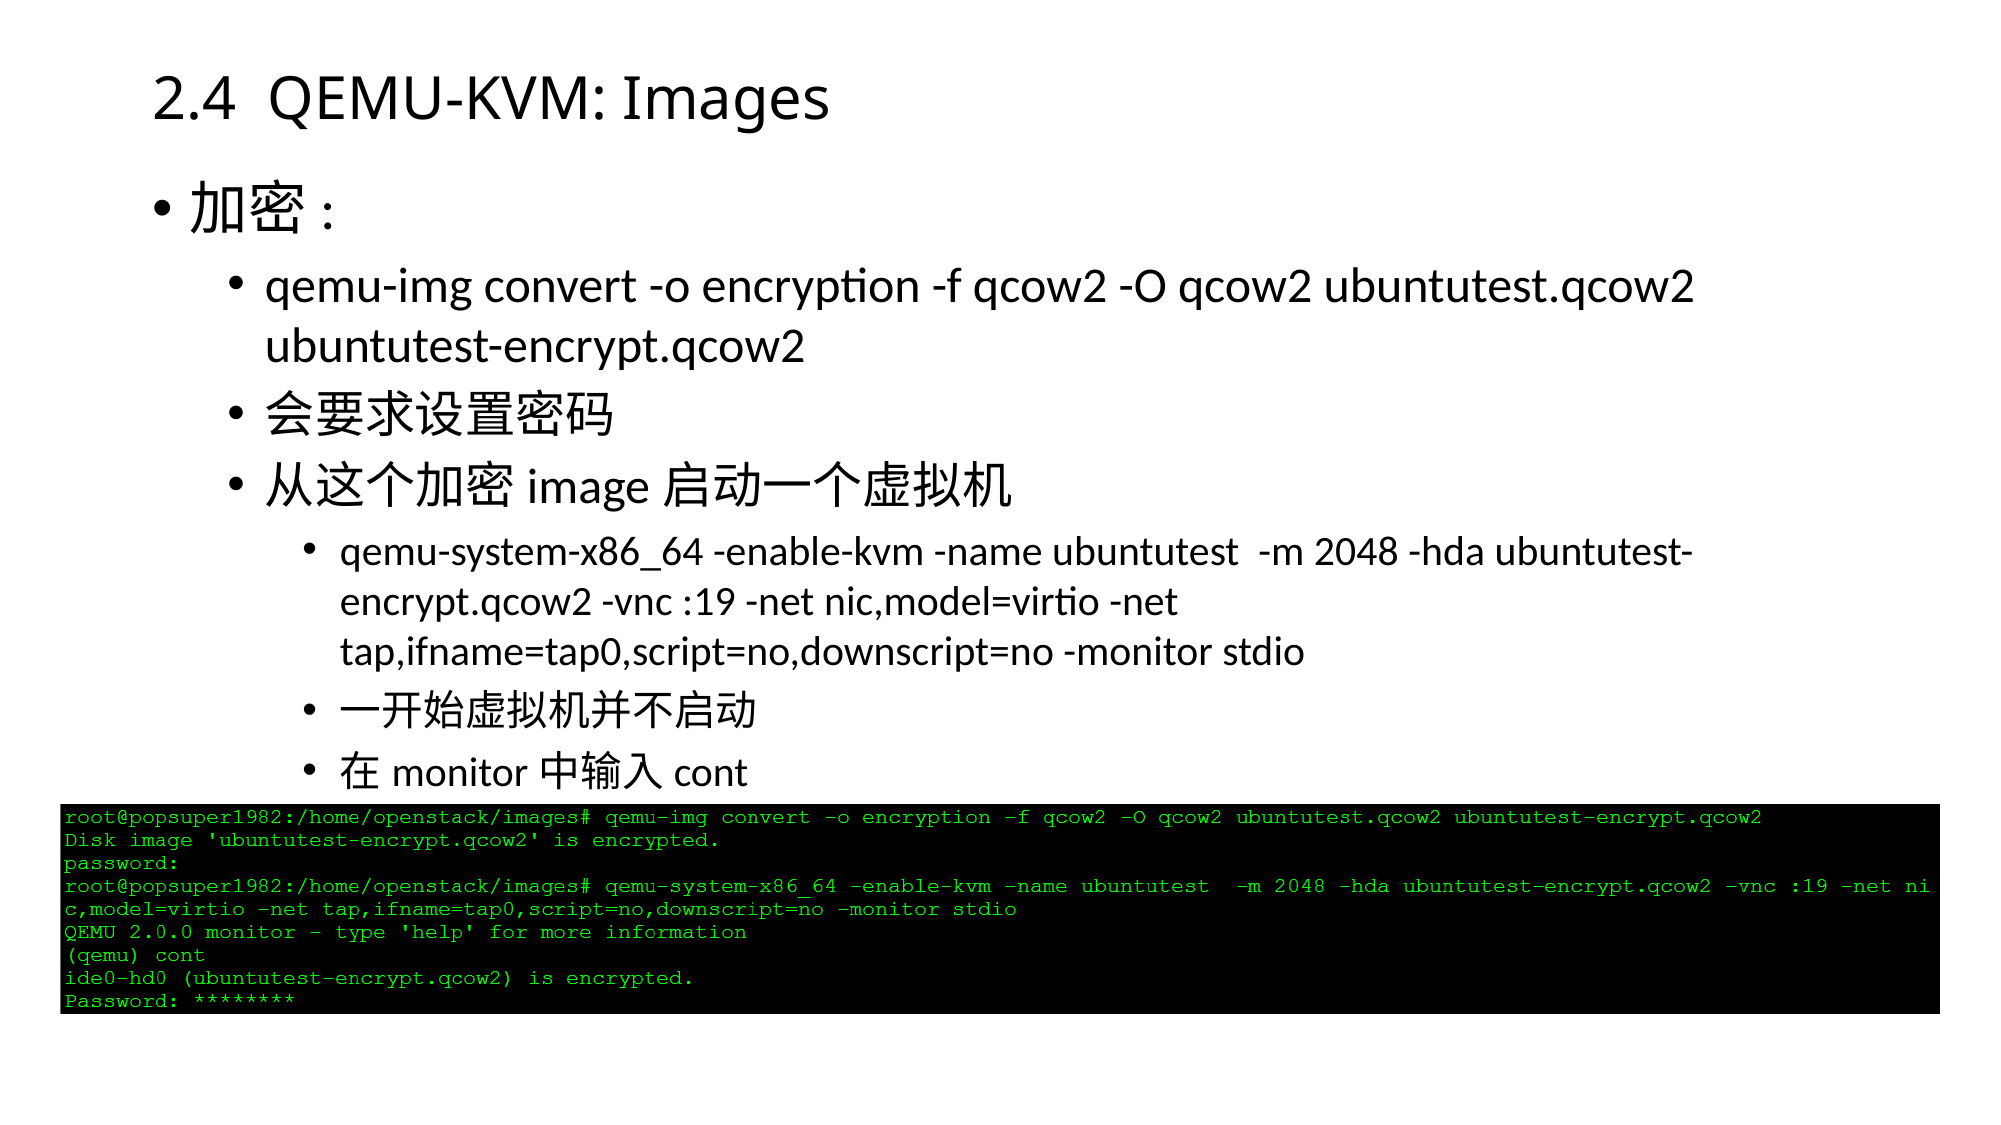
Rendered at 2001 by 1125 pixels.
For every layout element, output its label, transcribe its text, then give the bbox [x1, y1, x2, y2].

picture [60, 804, 1940, 1014]
list 加密: qemu-img convert -o encryption -f qcow2 -O qcow2 ubuntutest.qcow2 ubuntutest-encrypt.qcow2 会要求设置密码 从这个加密image启动一个虚拟机 qemu-system-x86_64 -enable-kvm -name ubuntutest -m 2048 -hda ubuntutest-encrypt.qcow2 -vnc :19 -net nic,model=virtio -net tap,ifname=tap0,script=no,downscript=no -monitor stdio 一开始虚拟机并不启动 在monitor中输入cont 需要输入密码后虚拟机才启动 [137, 171, 1863, 804]
title 2.4 QEMU-KVM: Images [137, 59, 1863, 140]
